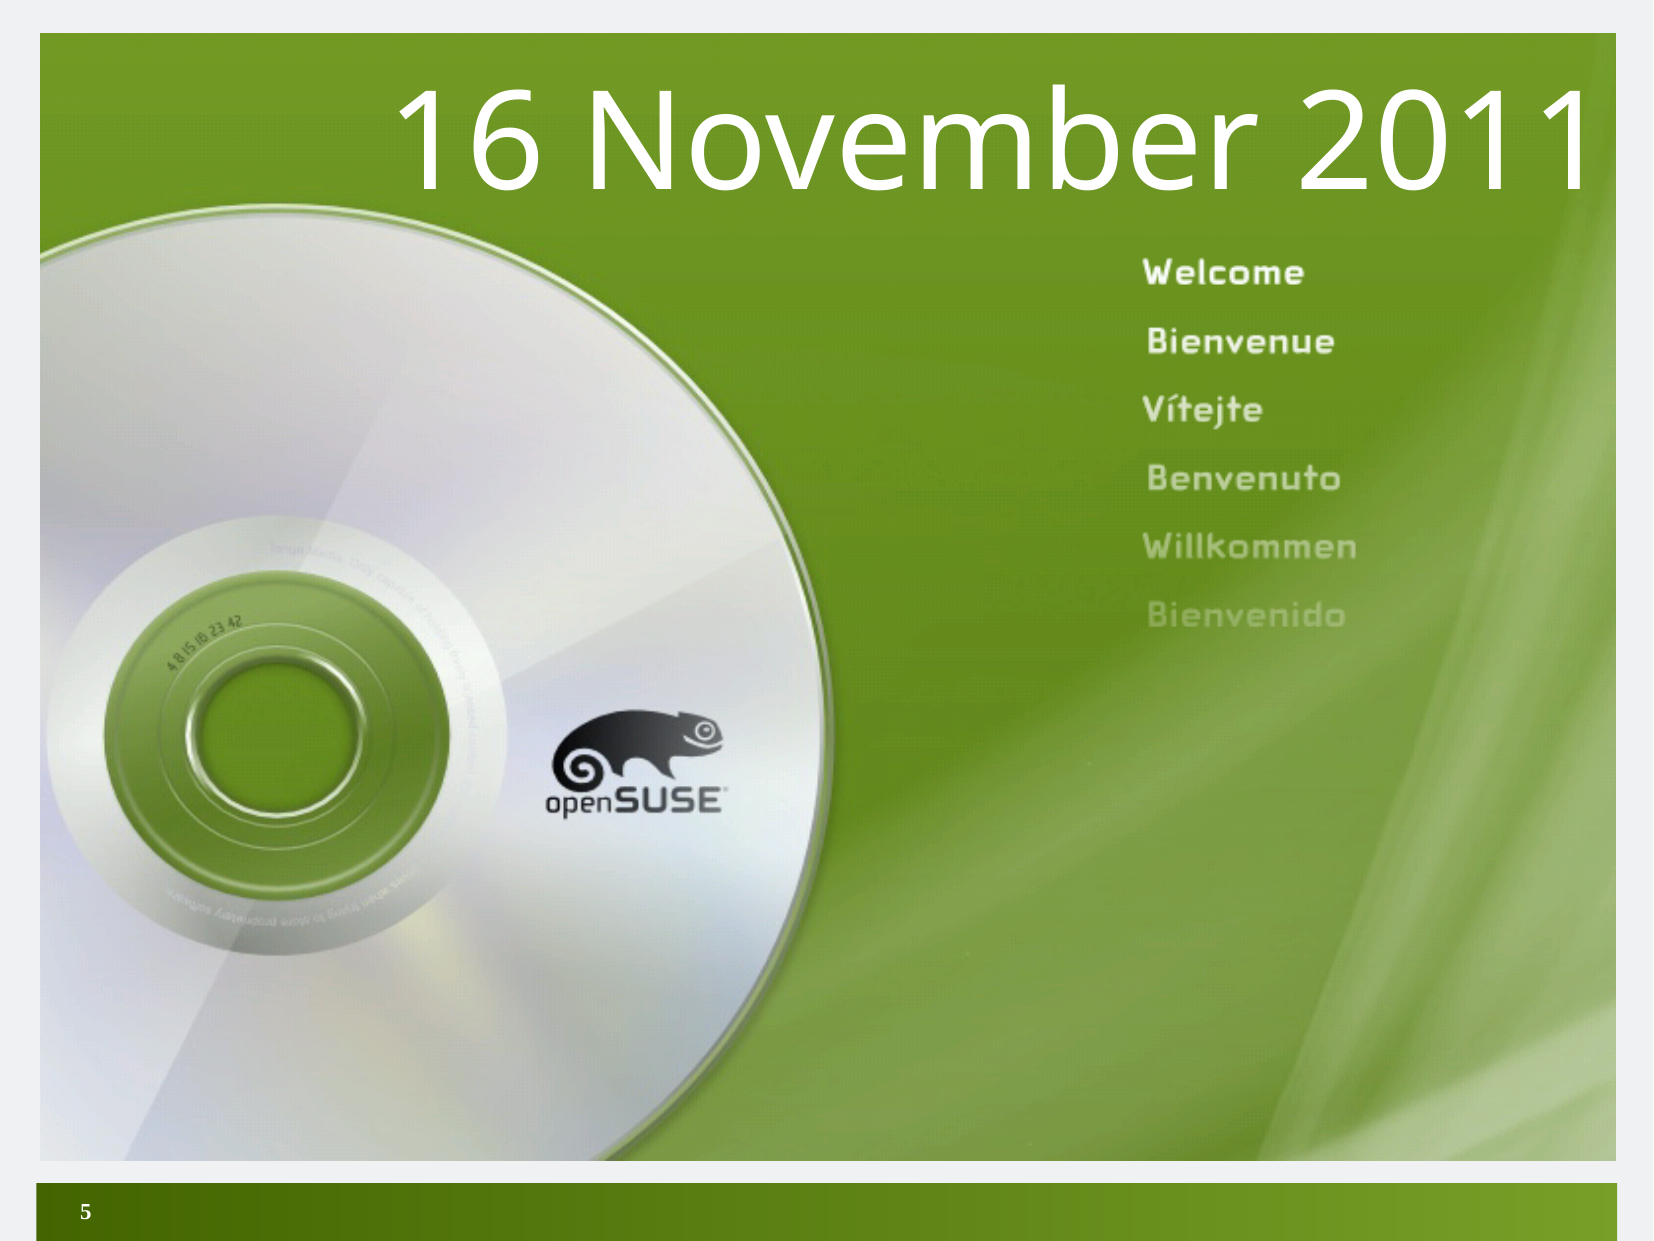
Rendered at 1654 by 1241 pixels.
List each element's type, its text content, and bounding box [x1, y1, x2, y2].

picture [0, 0, 1654, 1241]
text_box 16 November 2011 [372, 34, 1357, 242]
